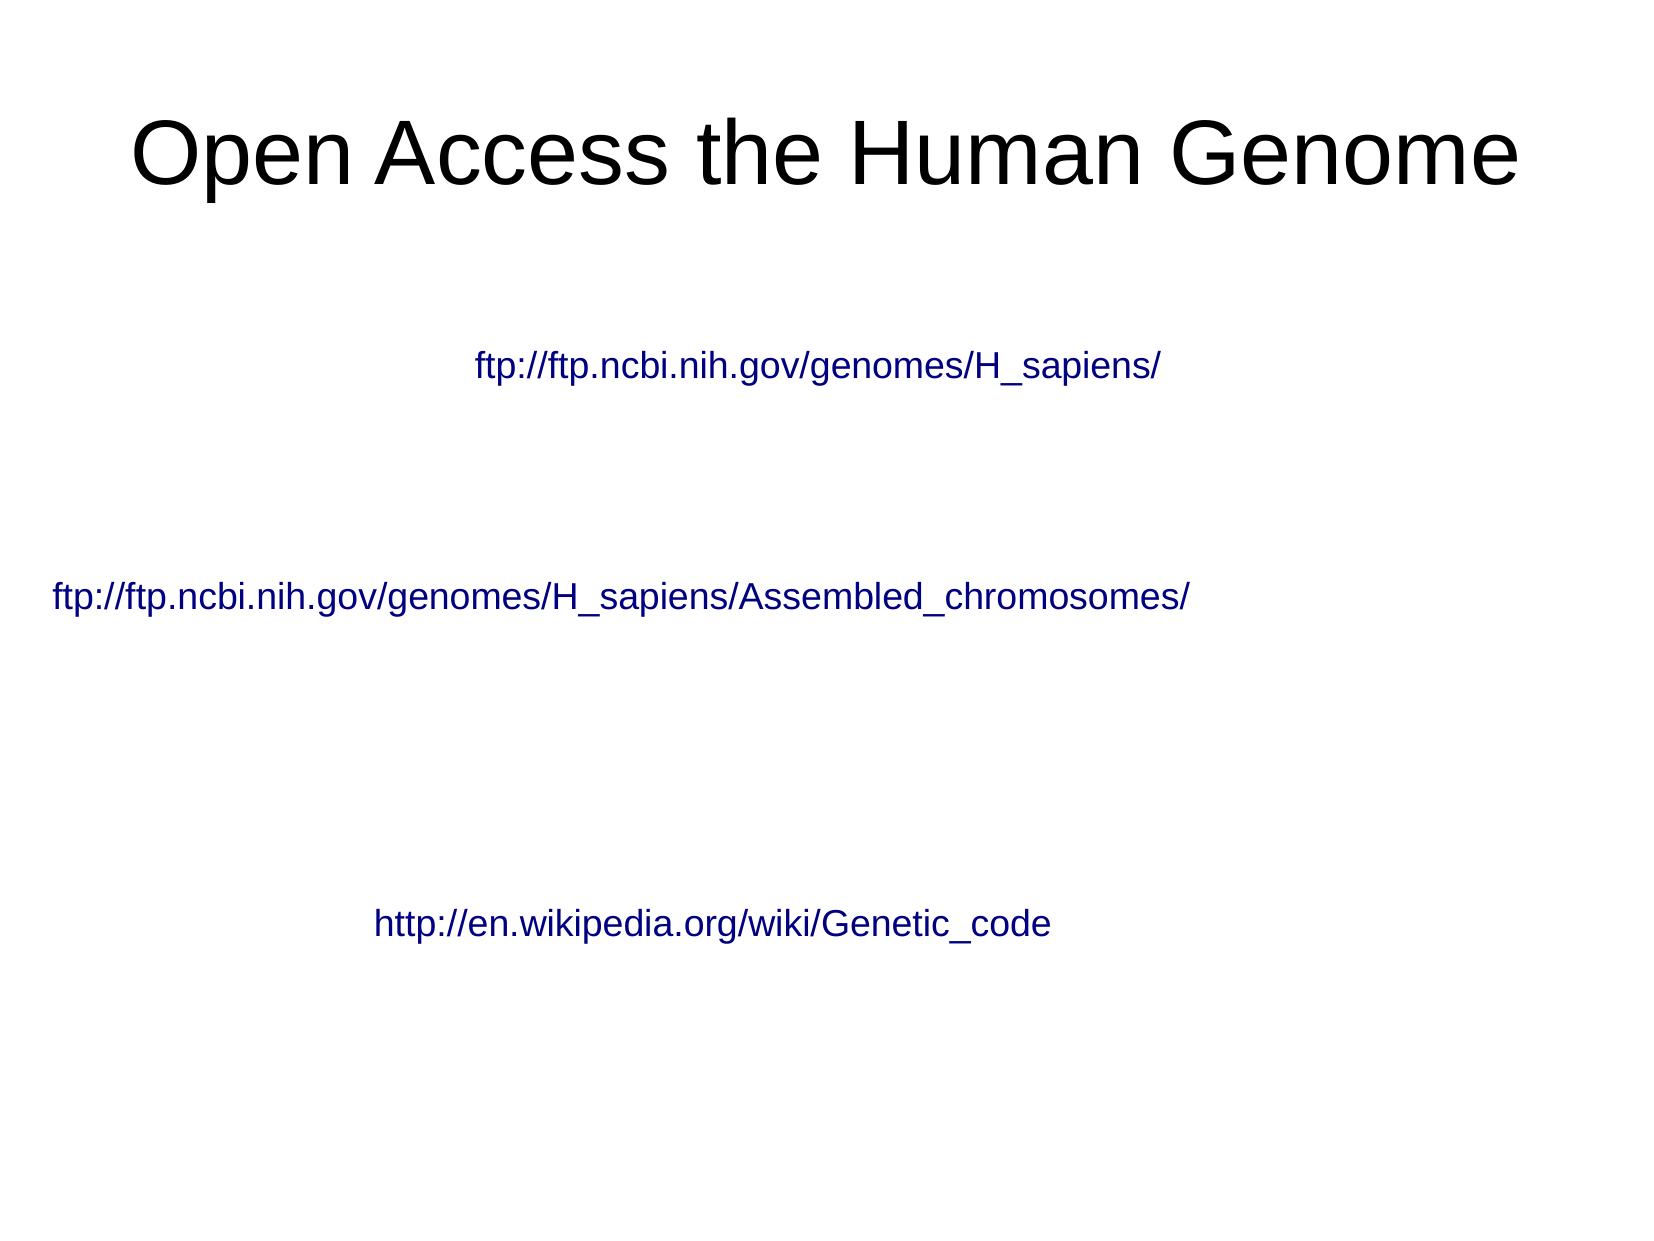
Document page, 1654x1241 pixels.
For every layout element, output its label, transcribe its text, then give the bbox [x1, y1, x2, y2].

title Open Access the Human Genome [82, 49, 1571, 257]
text_box http://en.wikipedia.org/wiki/Genetic_code [359, 895, 1289, 1018]
text_box ftp://ftp.ncbi.nih.gov/genomes/H_sapiens/Assembled_chromosomes/ [37, 567, 1613, 690]
text_box ftp://ftp.ncbi.nih.gov/genomes/H_sapiens/ [194, 337, 1453, 460]
